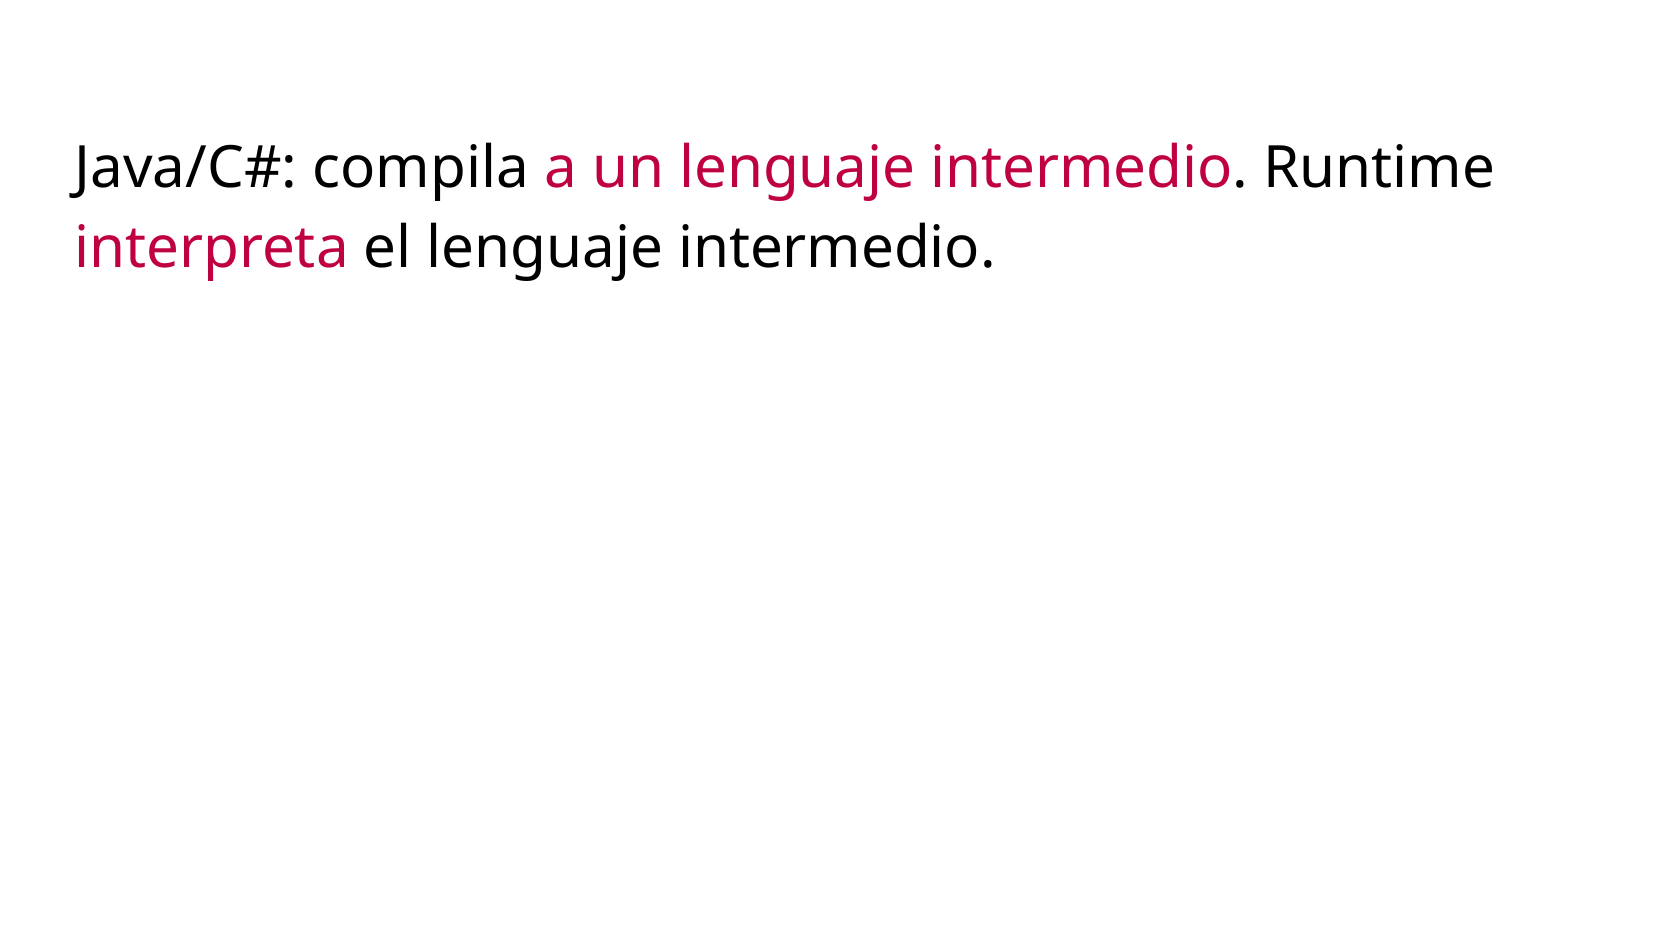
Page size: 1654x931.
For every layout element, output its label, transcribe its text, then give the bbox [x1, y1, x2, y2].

text_box Java/C#: compila a un lenguaje intermedio. Runtime interpreta el lenguaje intermedio. [60, 118, 1606, 794]
